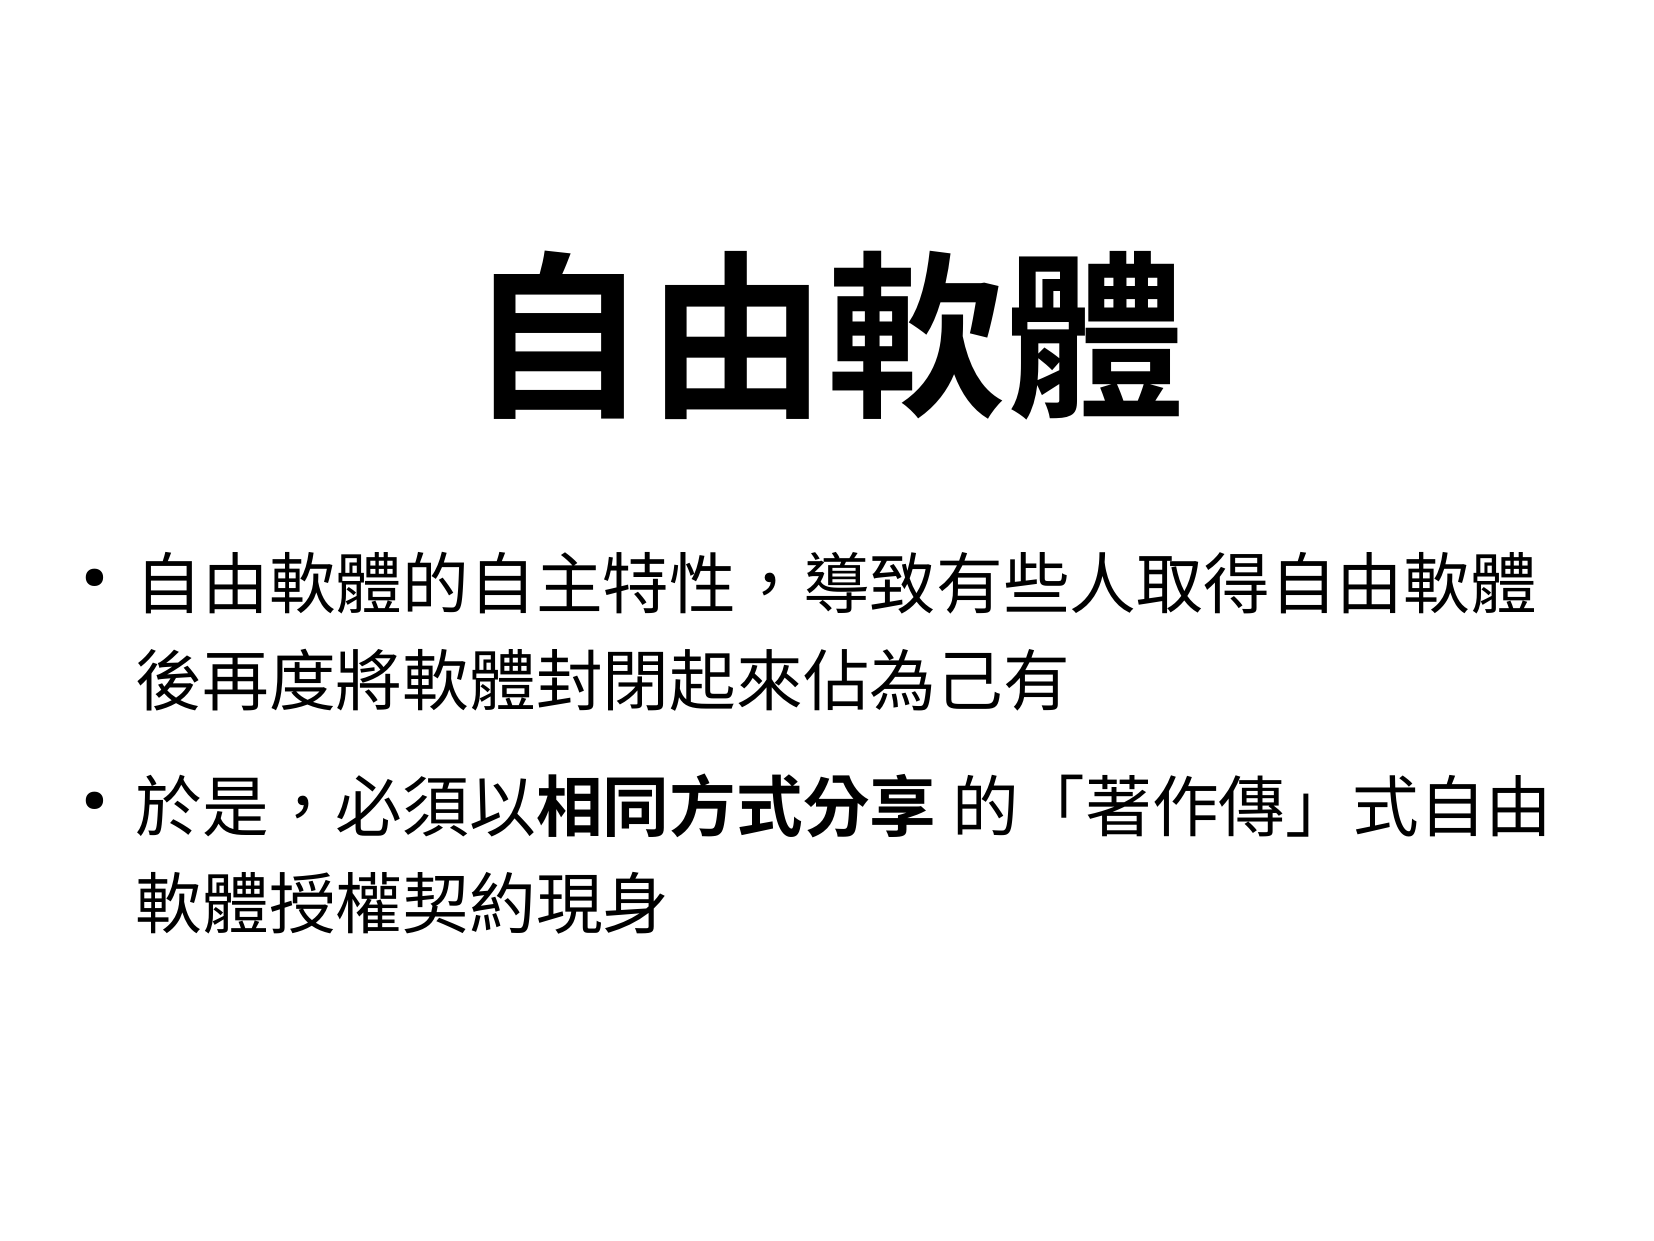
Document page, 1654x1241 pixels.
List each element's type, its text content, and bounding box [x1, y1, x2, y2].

list 自由軟體的自主特性，導致有些人取得自由軟體後再度將軟體封閉起來佔為己有 於是，必須以相同方式分享 的「著作傳」式自由軟體授權契約現身 [64, 531, 1554, 1117]
title 自由軟體 [82, 59, 1571, 591]
